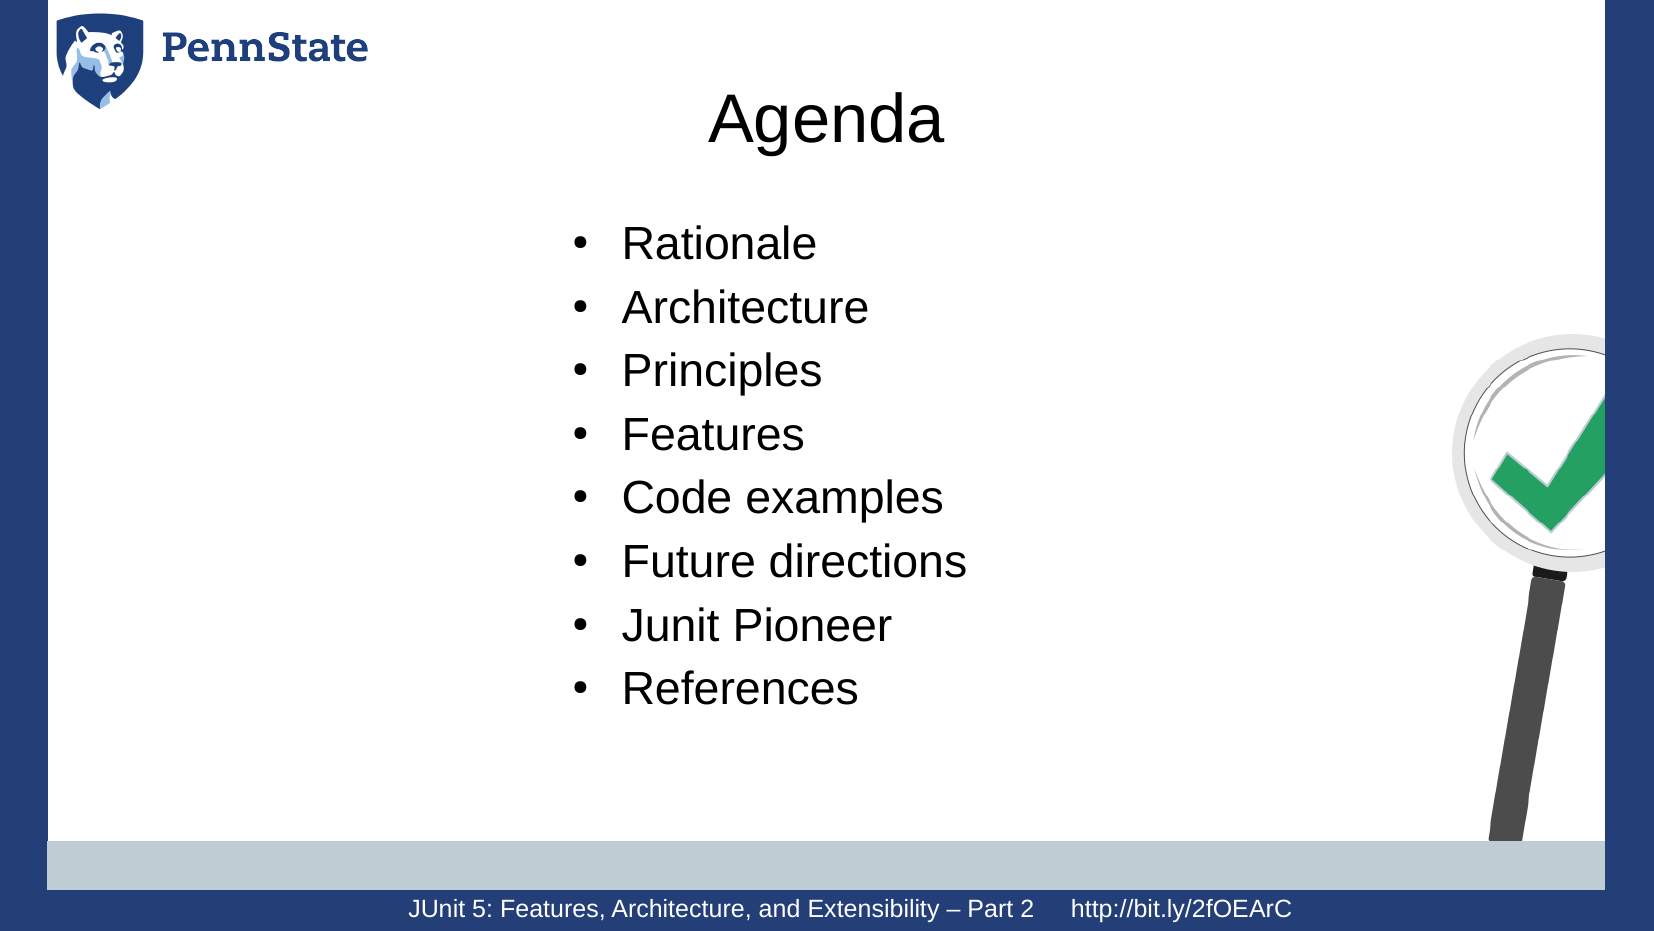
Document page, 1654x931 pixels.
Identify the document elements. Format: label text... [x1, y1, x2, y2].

title Agenda [82, 41, 1571, 197]
picture [1452, 334, 1605, 841]
picture [48, 0, 411, 152]
list Rationale Architecture Principles Features Code examples Future directions Junit Pioneer References [555, 217, 1098, 721]
